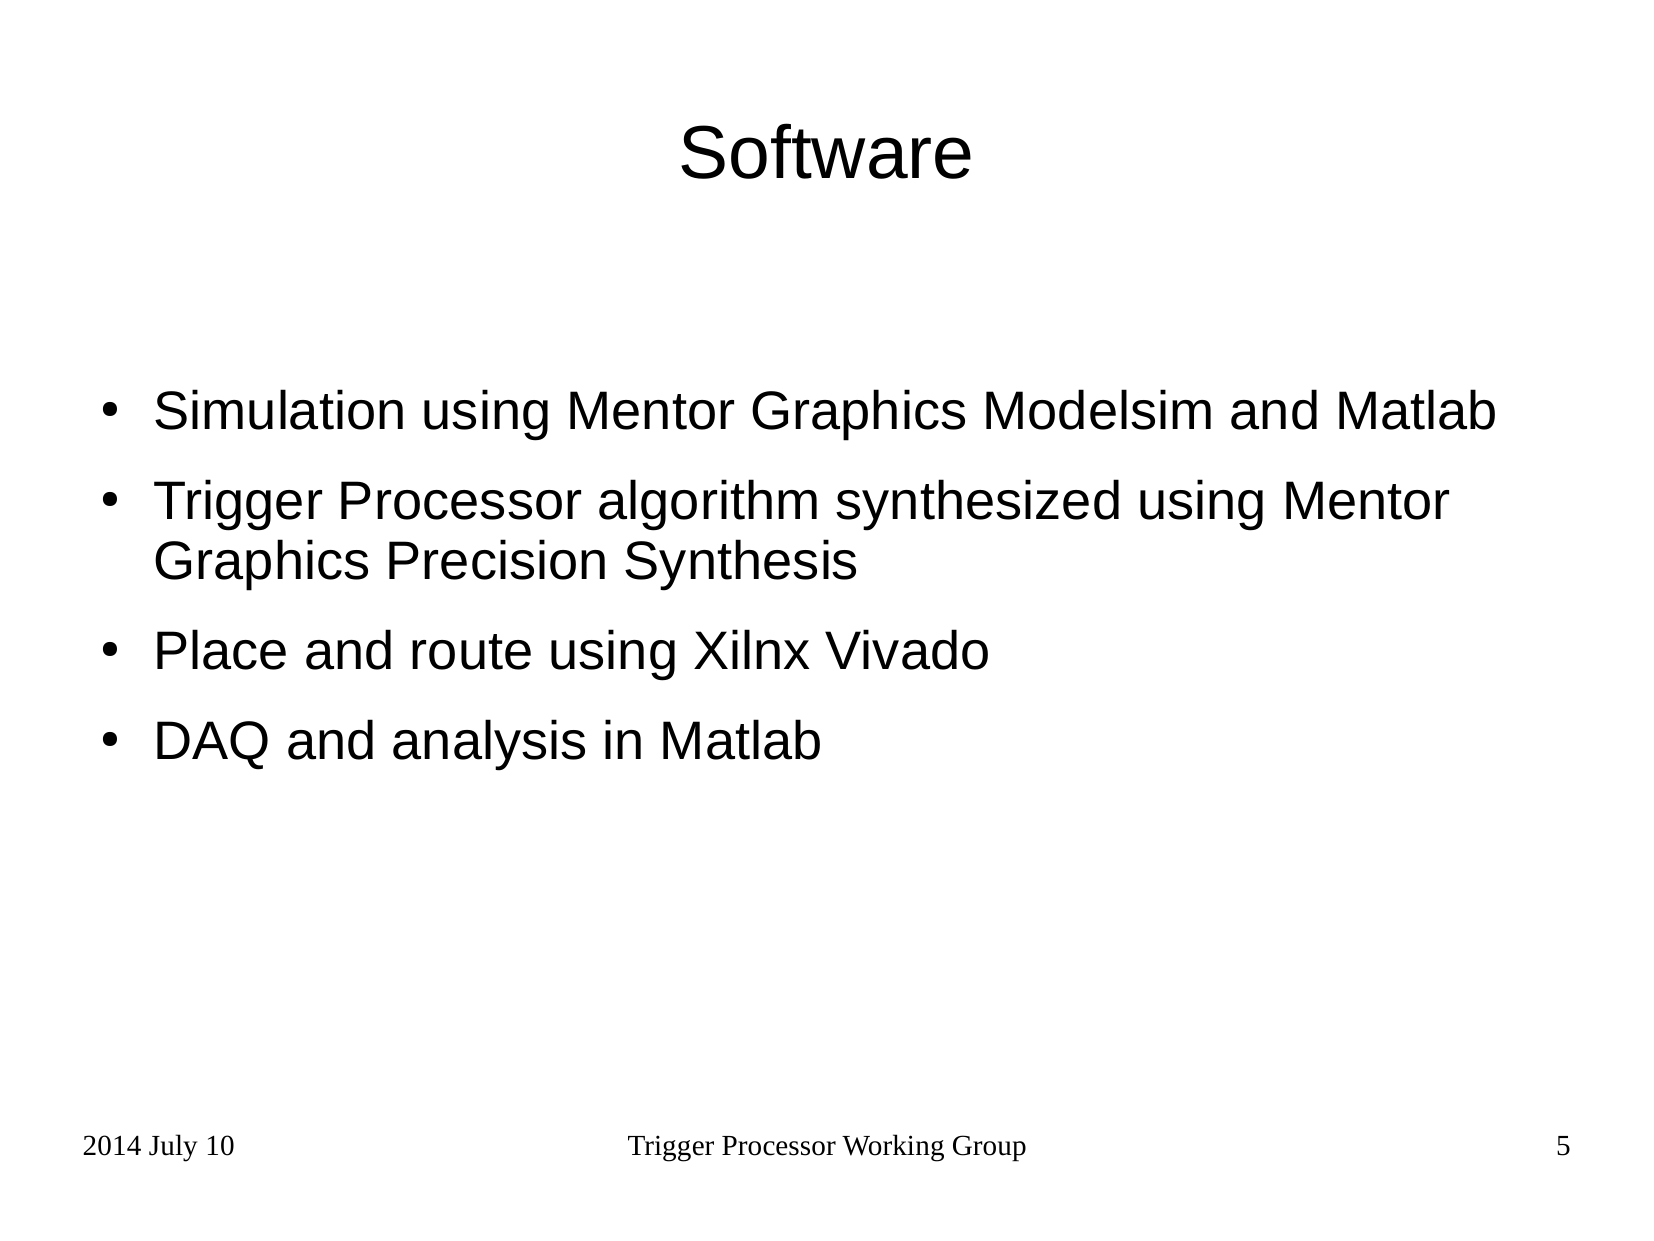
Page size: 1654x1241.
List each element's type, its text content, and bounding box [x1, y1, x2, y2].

list Simulation using Mentor Graphics Modelsim and Matlab Trigger Processor algorithm synthesized using Mentor Graphics Precision Synthesis Place and route using Xilnx Vivado DAQ and analysis in Matlab [82, 290, 1571, 1010]
title Software [82, 49, 1571, 257]
